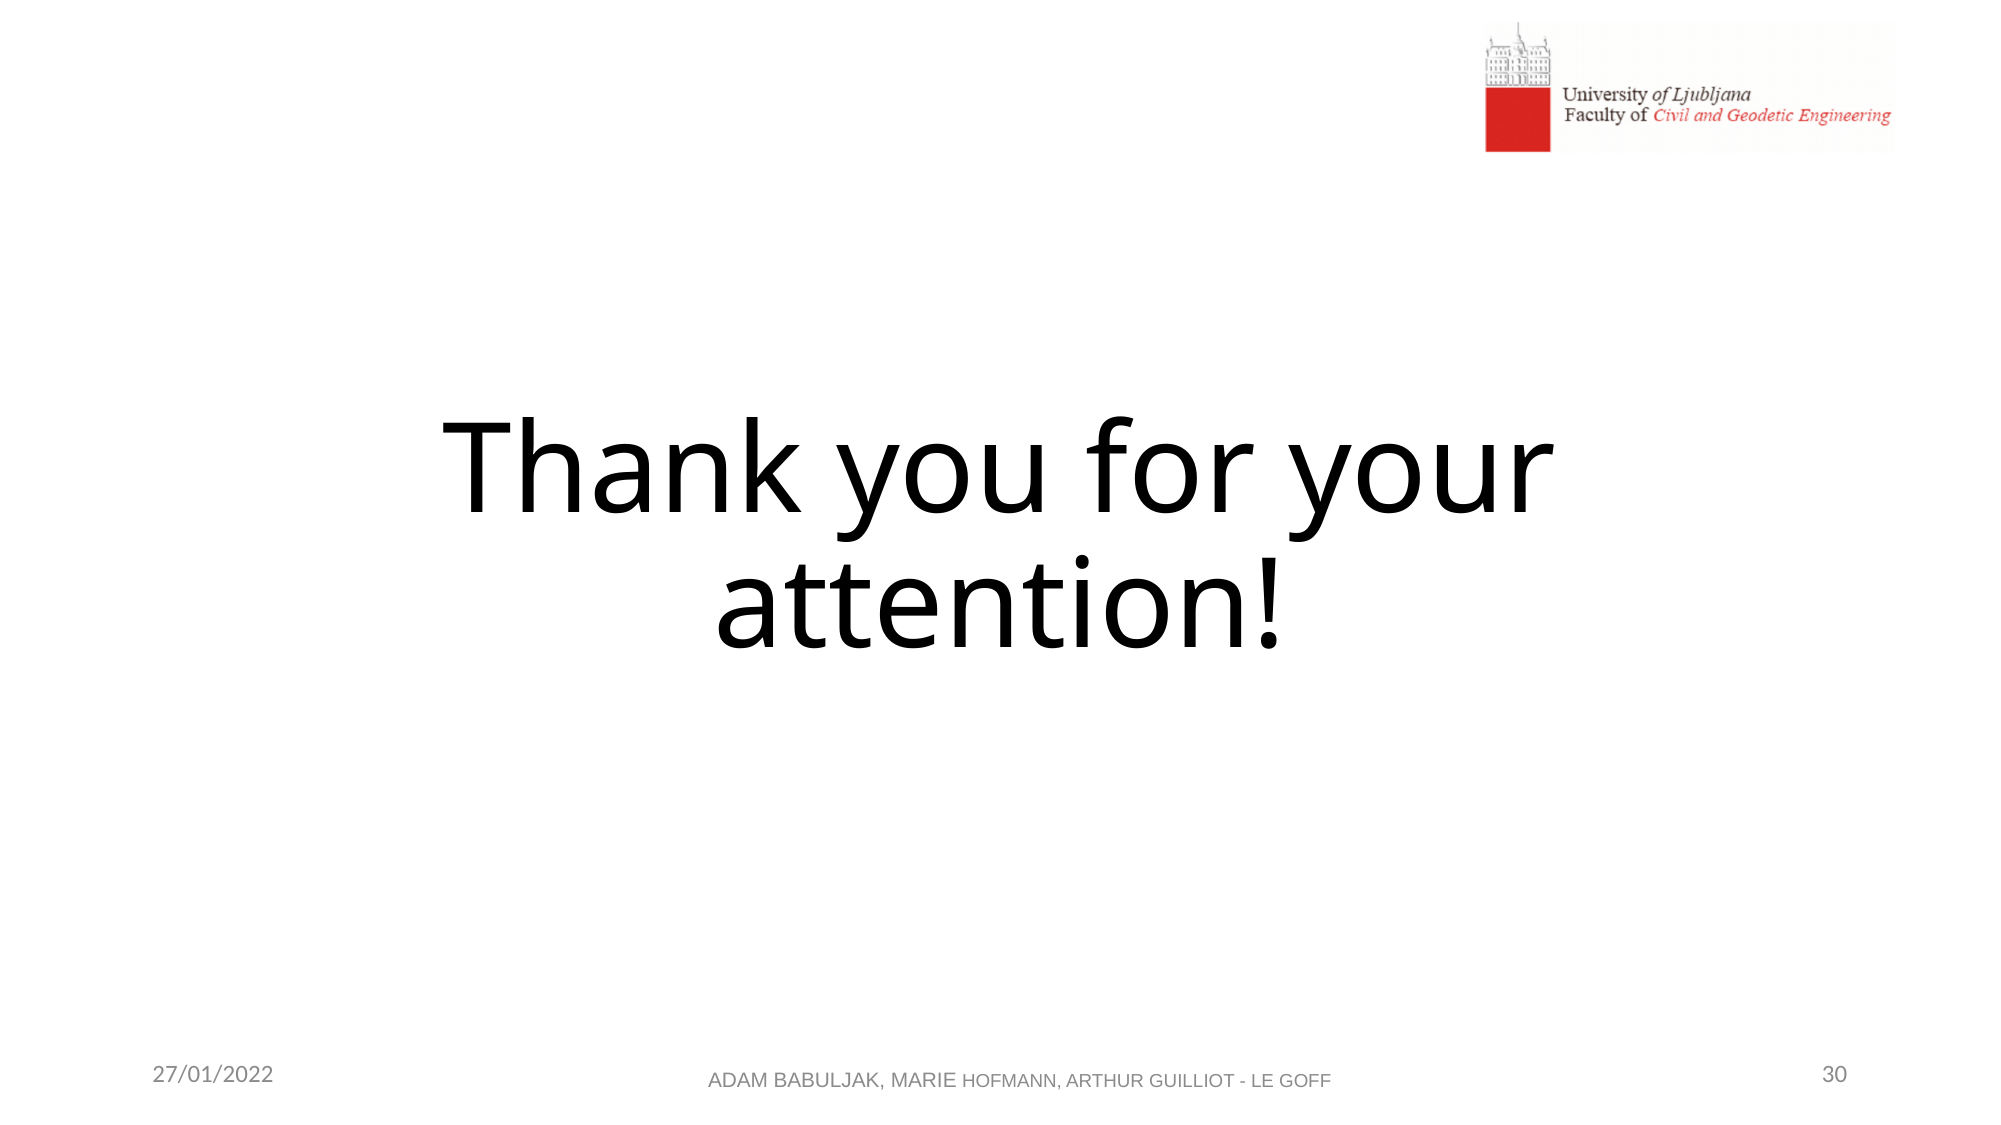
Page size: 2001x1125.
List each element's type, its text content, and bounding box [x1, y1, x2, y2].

title Thank you for your attention! [249, 366, 1750, 683]
slide_number <number> [1412, 1042, 1863, 1103]
picture [1475, 22, 1895, 153]
slide_number 27/01/2022 [137, 1042, 588, 1103]
footer ADAM BABULJAK, MARIE HOFMANN, ARTHUR GUILLIOT - LE GOFF [627, 1042, 1367, 1103]
